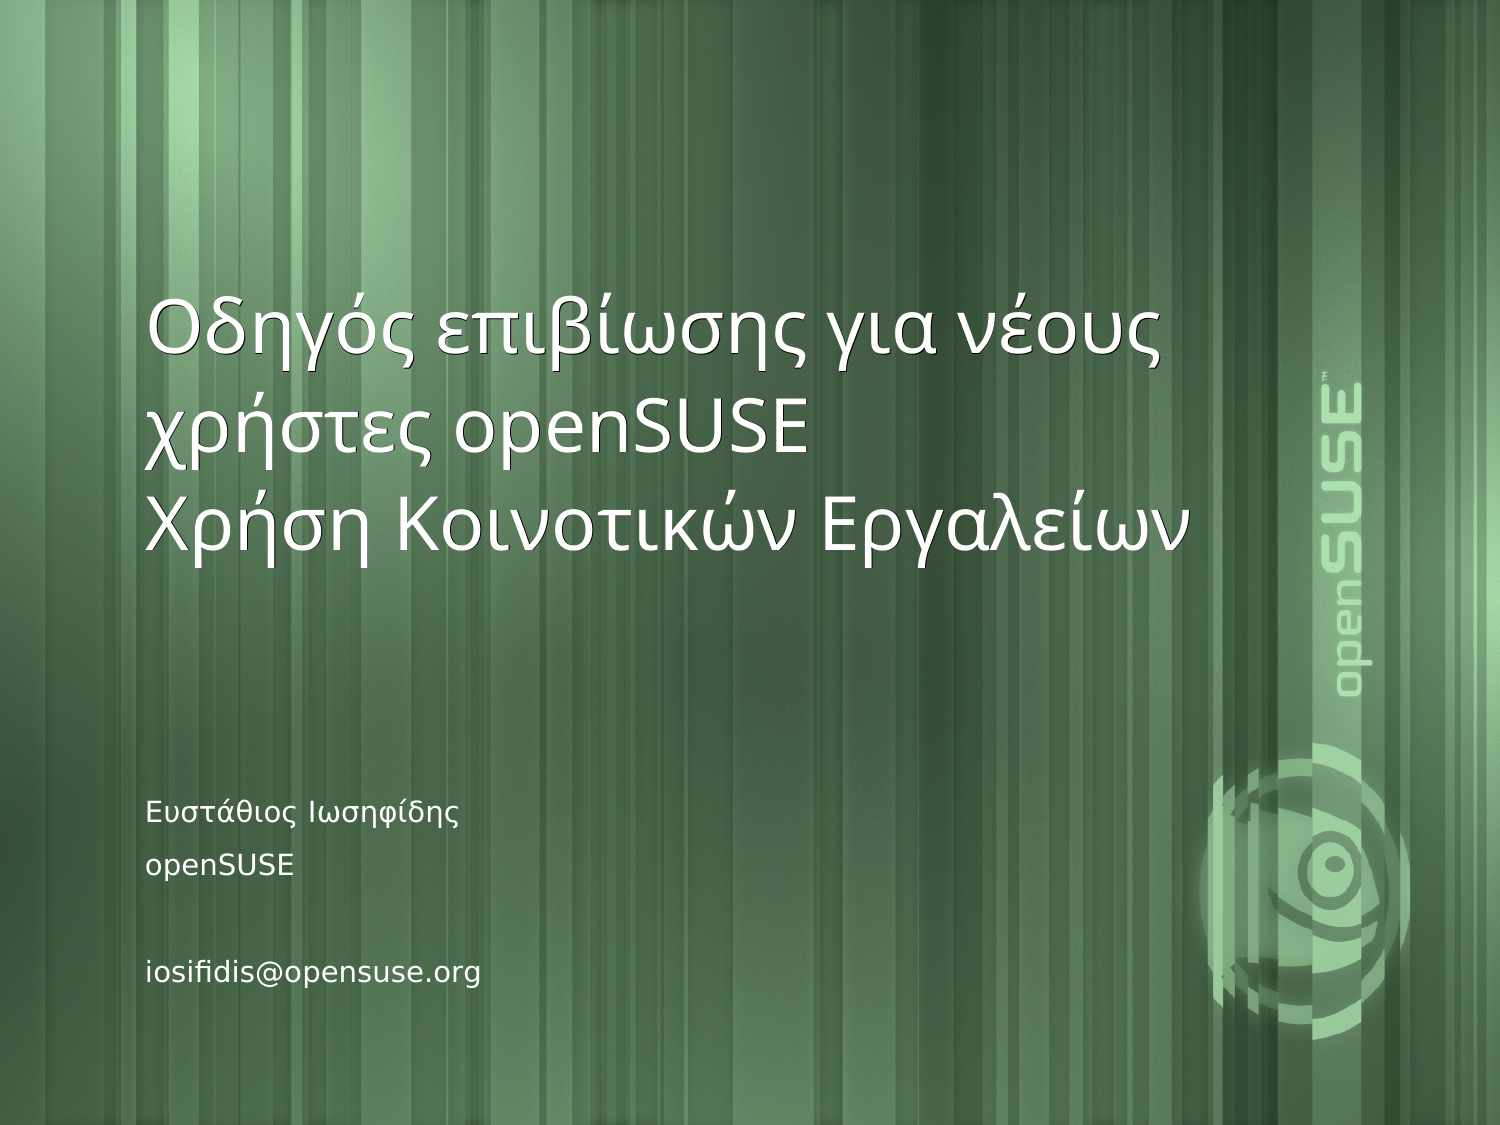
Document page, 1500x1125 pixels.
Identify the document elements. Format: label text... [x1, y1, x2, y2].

subtitle Ευστάθιος Ιωσηφίδης openSUSE iosifidis@opensuse.org [144, 794, 768, 989]
picture [0, 0, 1500, 1125]
title Οδηγός επιβίωσης για νέους χρήστες openSUSE Χρήση Κοινοτικών Εργαλείων [145, 215, 1358, 631]
